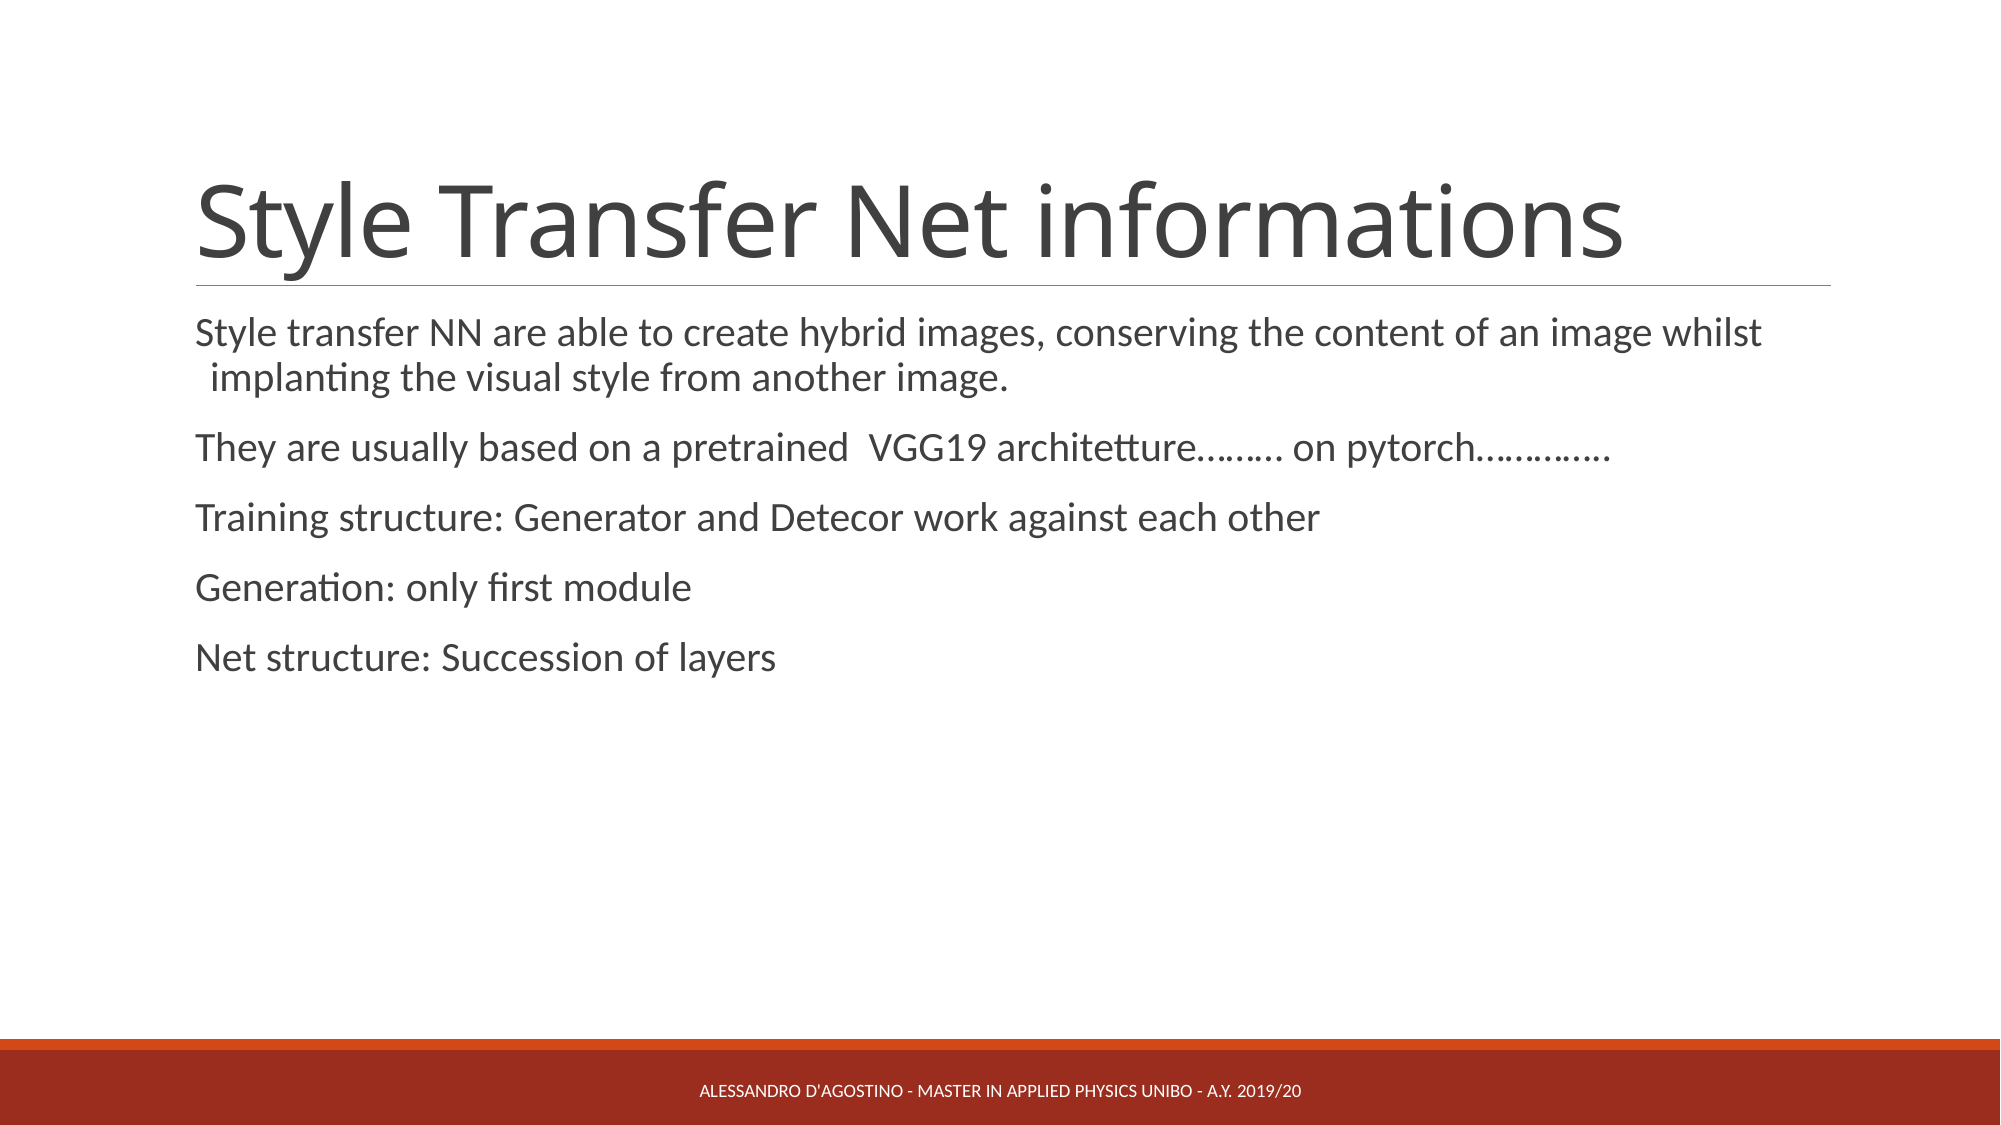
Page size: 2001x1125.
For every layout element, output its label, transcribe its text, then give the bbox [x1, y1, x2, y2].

title Style Transfer Net informations [180, 47, 1831, 286]
list Style transfer NN are able to create hybrid images, conserving the content of an image whilst implanting the visual style from another image. They are usually based on a pretrained VGG19 architetture……… on pytorch………….. Training structure: Generator and Detecor work against each other Generation: only first module Net structure: Succession of layers [180, 302, 1831, 963]
text_box Alessandro d'Agostino - Master in Applied Physics UniBo - a.y. 2019/20 [604, 1059, 1396, 1120]
